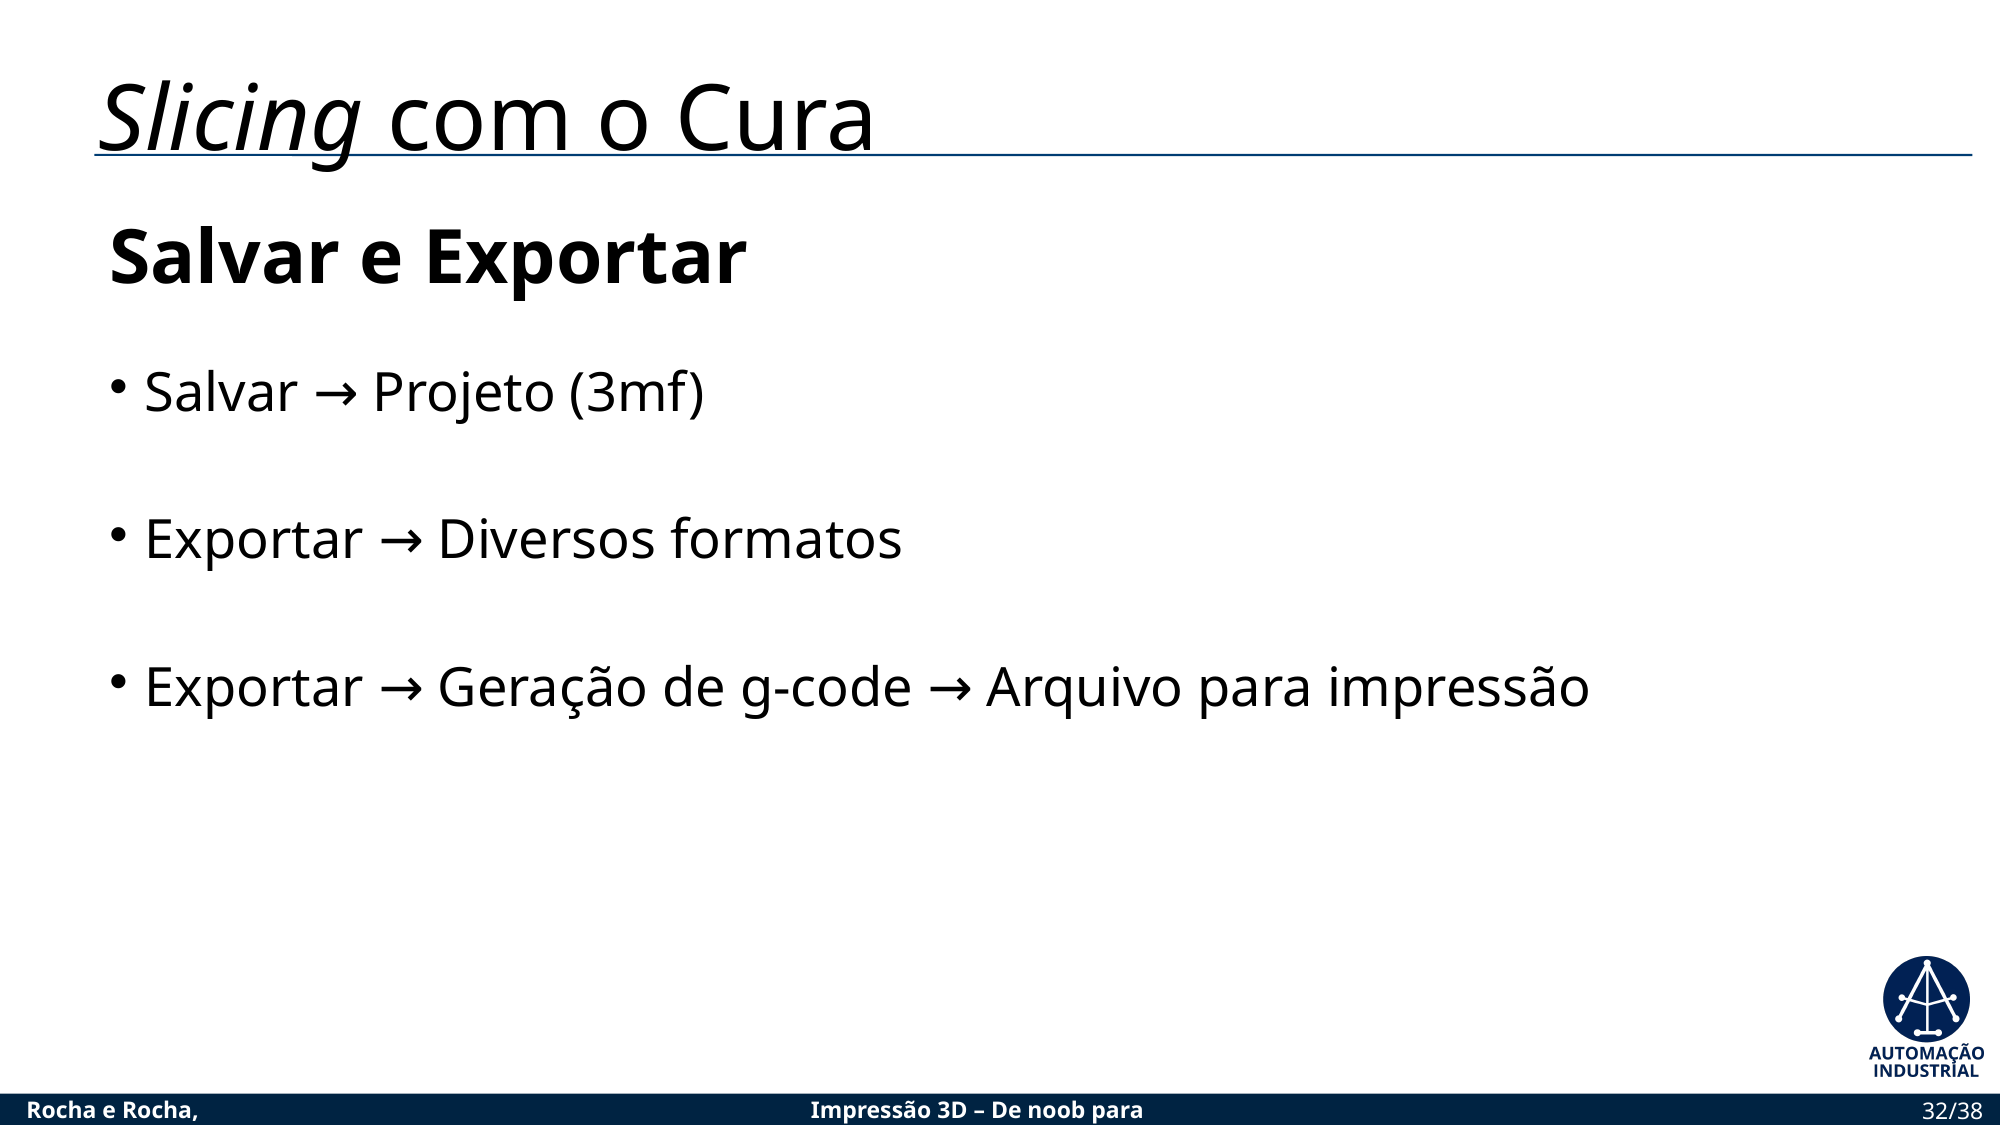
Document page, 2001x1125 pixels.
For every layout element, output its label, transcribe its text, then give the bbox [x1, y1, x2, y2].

text_box Salvar e Exportar Salvar → Projeto (3mf) Exportar → Diversos formatos Exportar → Geração de g-code → Arquivo para impressão [94, 200, 1819, 804]
text_box Slicing com o Cura [84, 12, 1809, 230]
picture [1869, 956, 1984, 1077]
